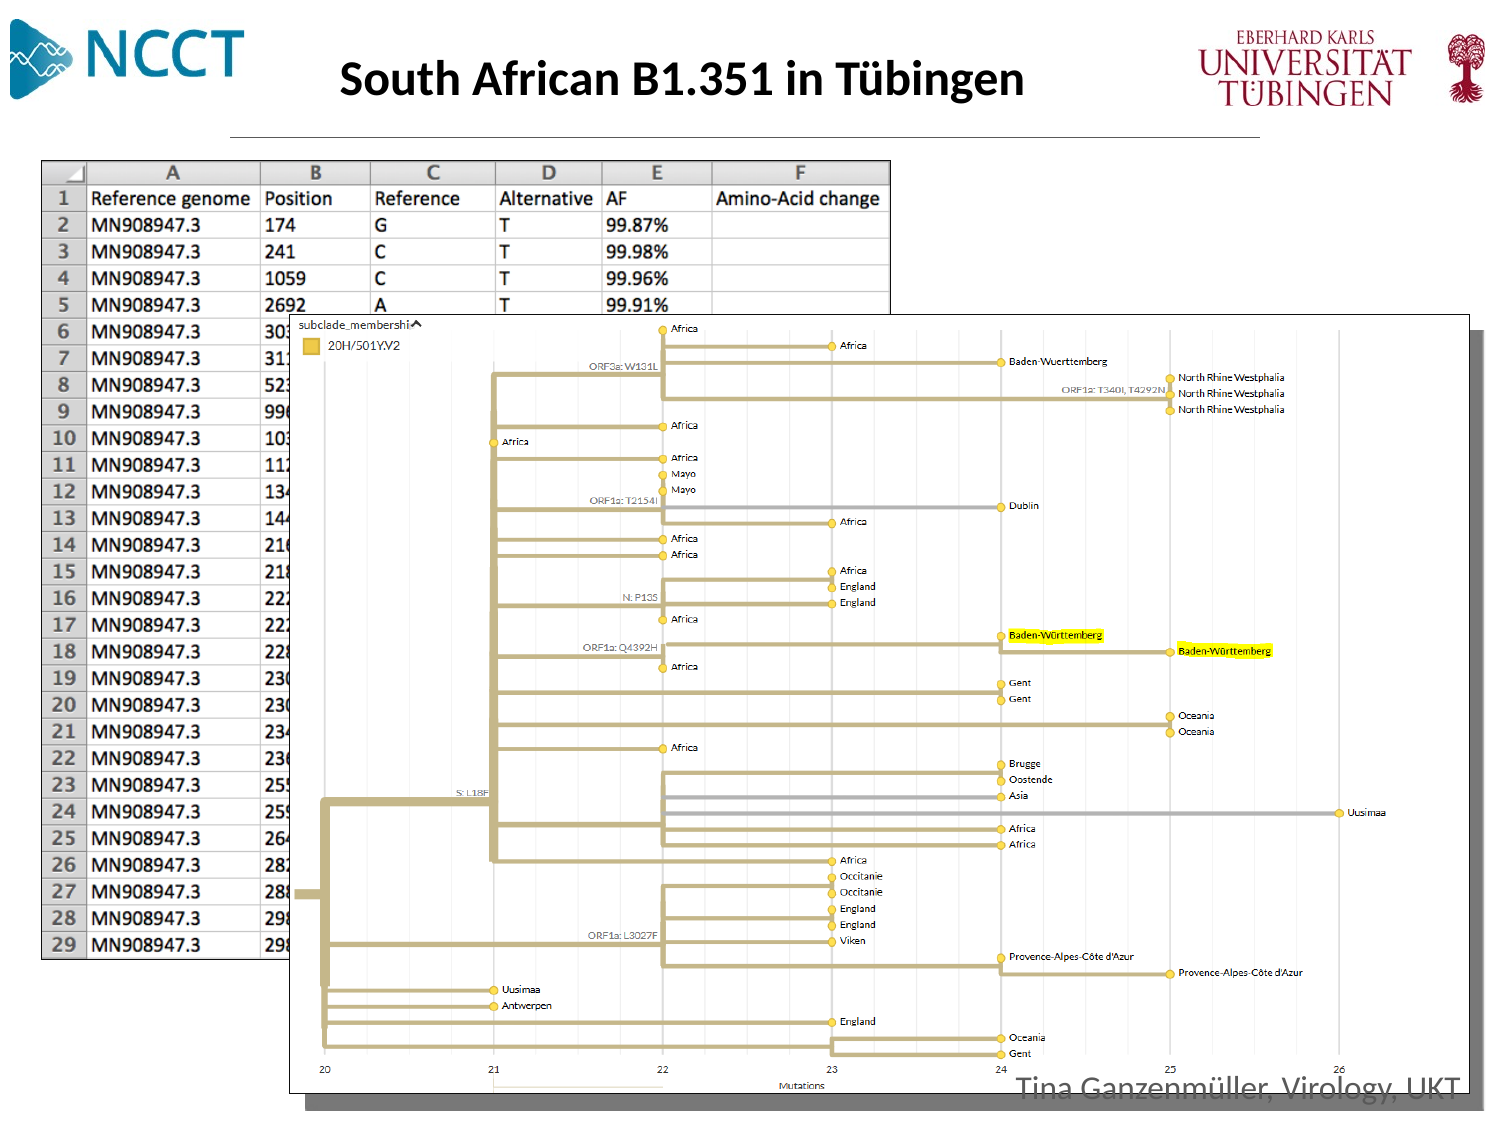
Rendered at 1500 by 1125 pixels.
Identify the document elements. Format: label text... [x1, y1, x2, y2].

text_box Tina Ganzenmüller, Virology, UKT [1000, 1058, 1477, 1114]
picture [1198, 30, 1485, 106]
picture [41, 160, 1470, 1094]
text_box South African B1.351 in Tübingen [324, 37, 1117, 113]
picture [10, 19, 245, 102]
